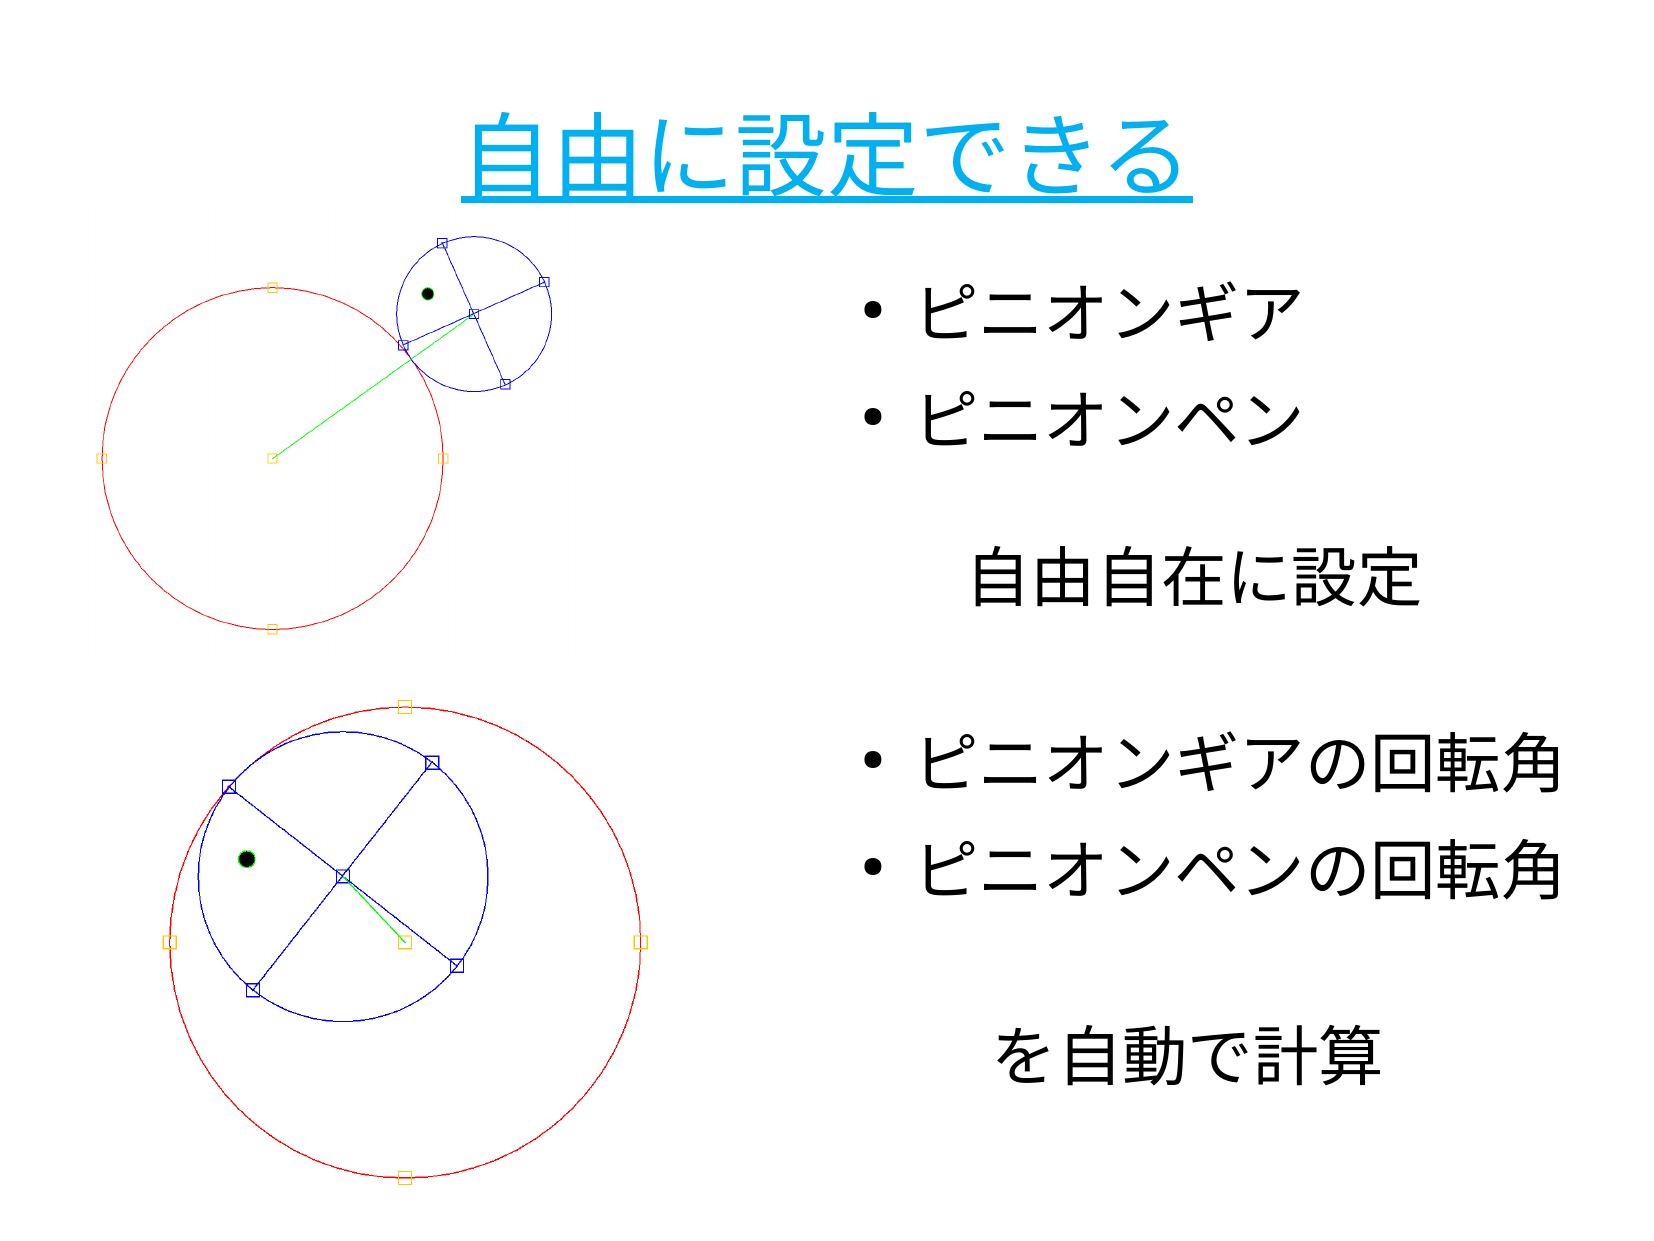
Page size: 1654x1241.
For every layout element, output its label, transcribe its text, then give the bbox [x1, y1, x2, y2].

list ピニオンギア ピニオンペン 自由自在に設定 ピニオンギアの回転角 ピニオンペンの回転角 を自動で計算 [826, 272, 1571, 1109]
title 自由に設定できる [82, 49, 1571, 257]
picture [51, 203, 705, 1219]
